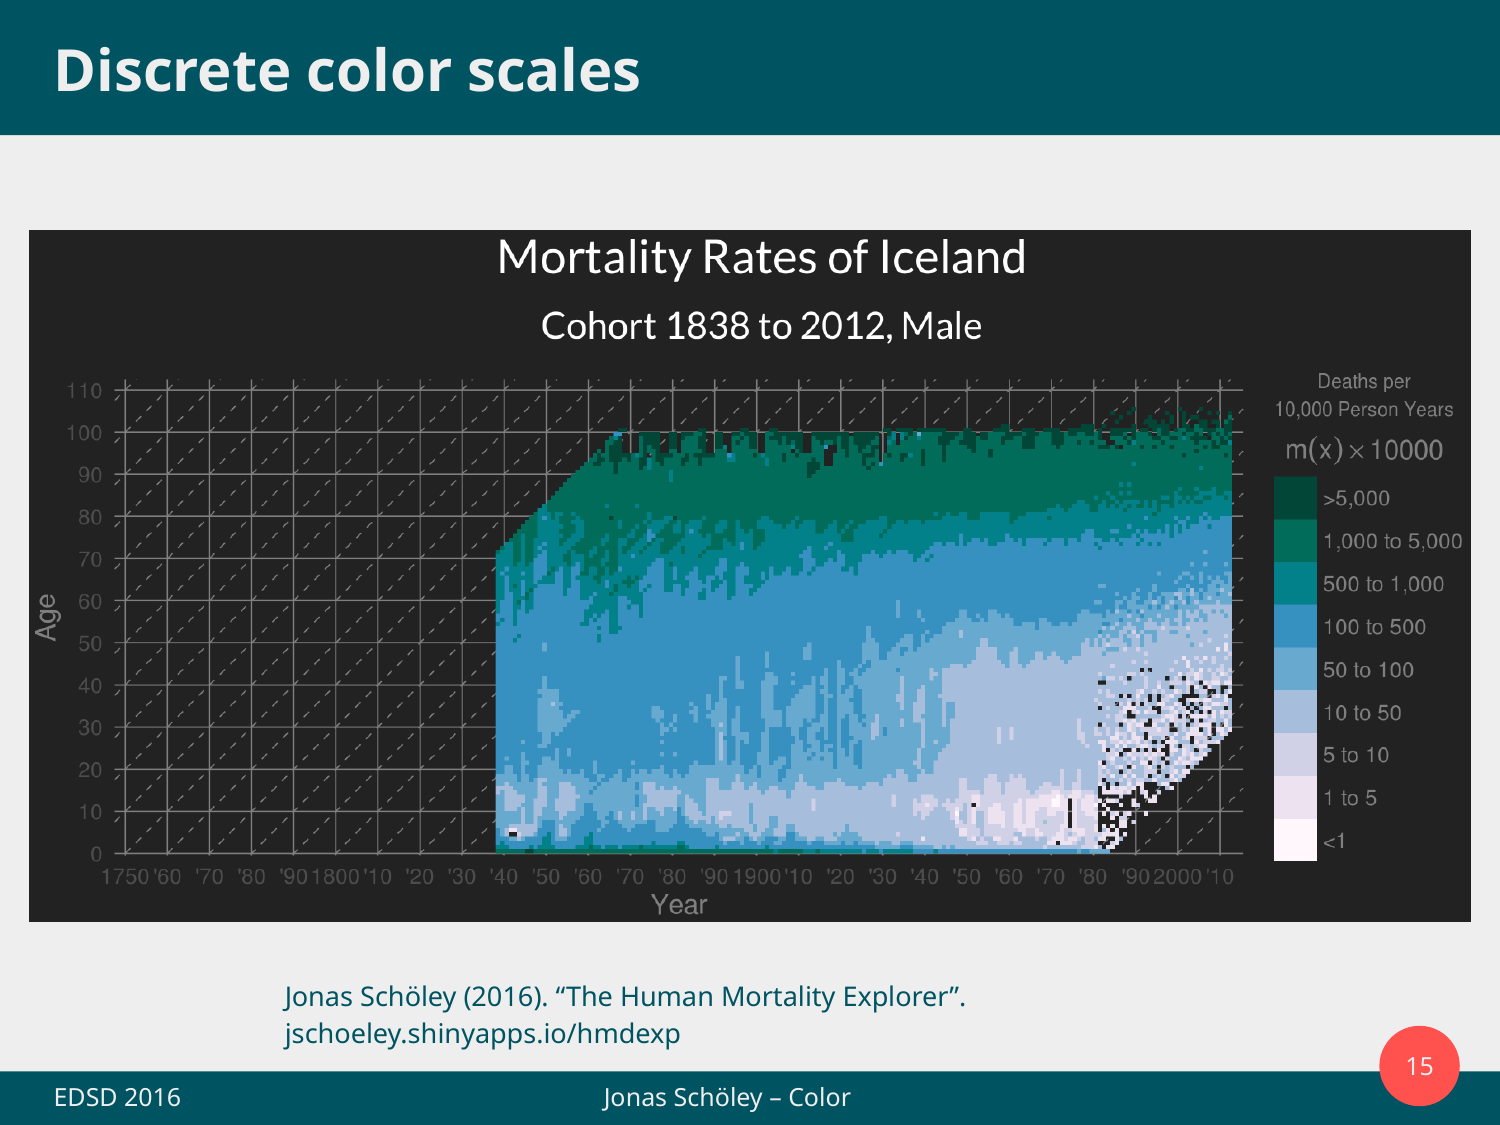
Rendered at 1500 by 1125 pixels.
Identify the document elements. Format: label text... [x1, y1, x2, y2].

title Discrete color scales [53, 0, 1447, 141]
text_box Jonas Schöley (2016). “The Human Mortality Explorer”. jschoeley.shinyapps.io/hmdexp [270, 970, 1231, 1057]
picture [29, 230, 1471, 922]
